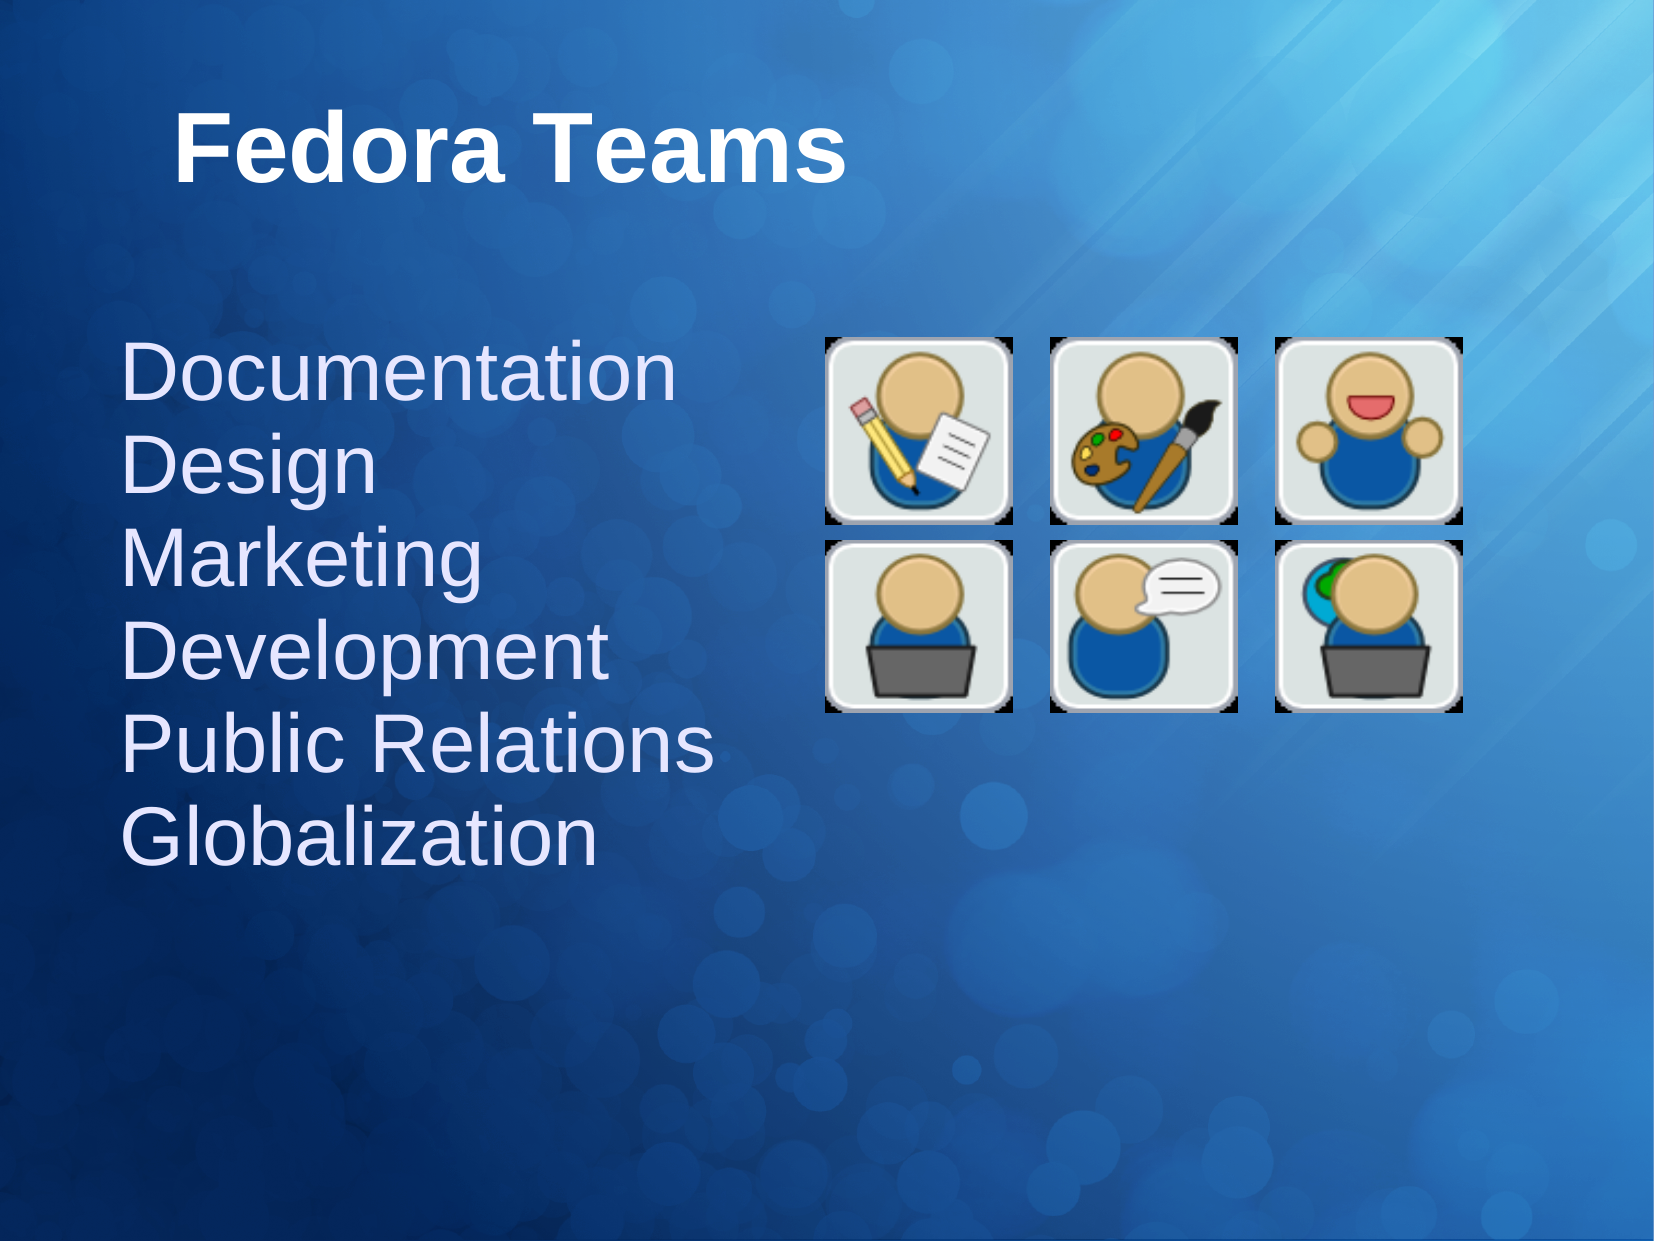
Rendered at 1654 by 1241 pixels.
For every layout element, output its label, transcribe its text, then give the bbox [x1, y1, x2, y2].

text_box Fedora Teams [37, 75, 985, 220]
picture [0, 0, 1654, 1241]
text_box Documentation Design Marketing Development Public Relations Globalization [89, 100, 1578, 1015]
